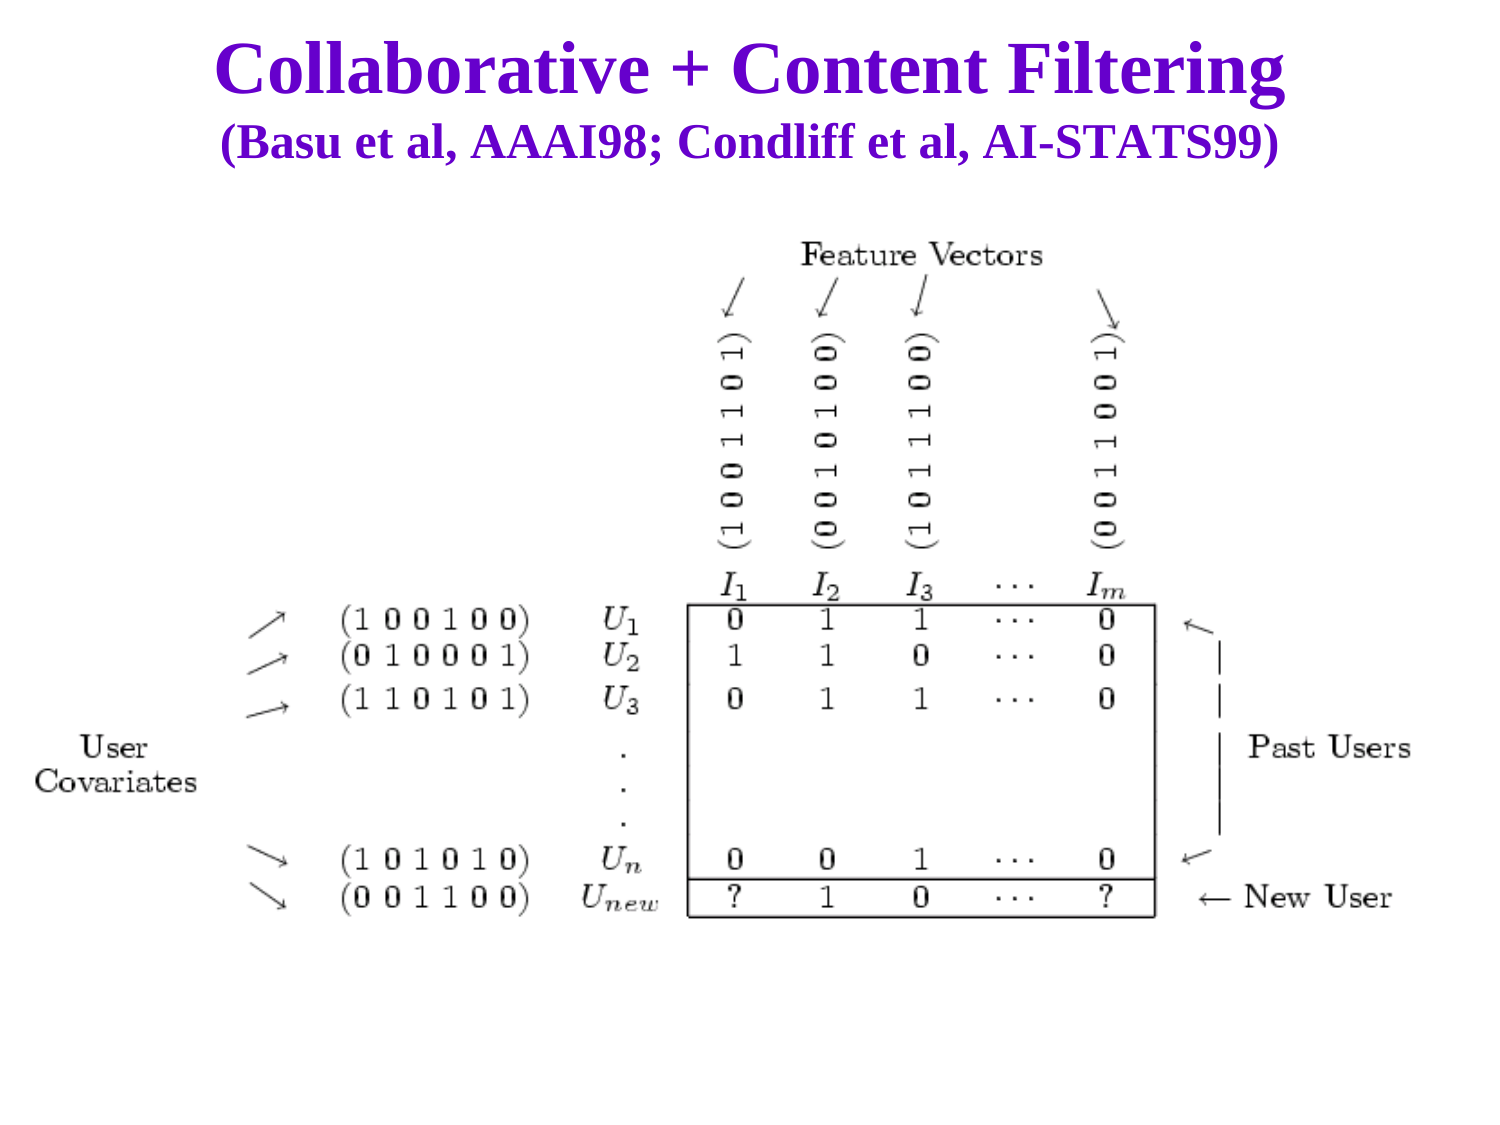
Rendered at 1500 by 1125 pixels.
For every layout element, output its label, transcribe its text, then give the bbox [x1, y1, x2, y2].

picture [0, 224, 1500, 961]
title Collaborative + Content Filtering (Basu et al, AAAI98; Condliff et al, AI-STATS99) [112, 0, 1388, 188]
